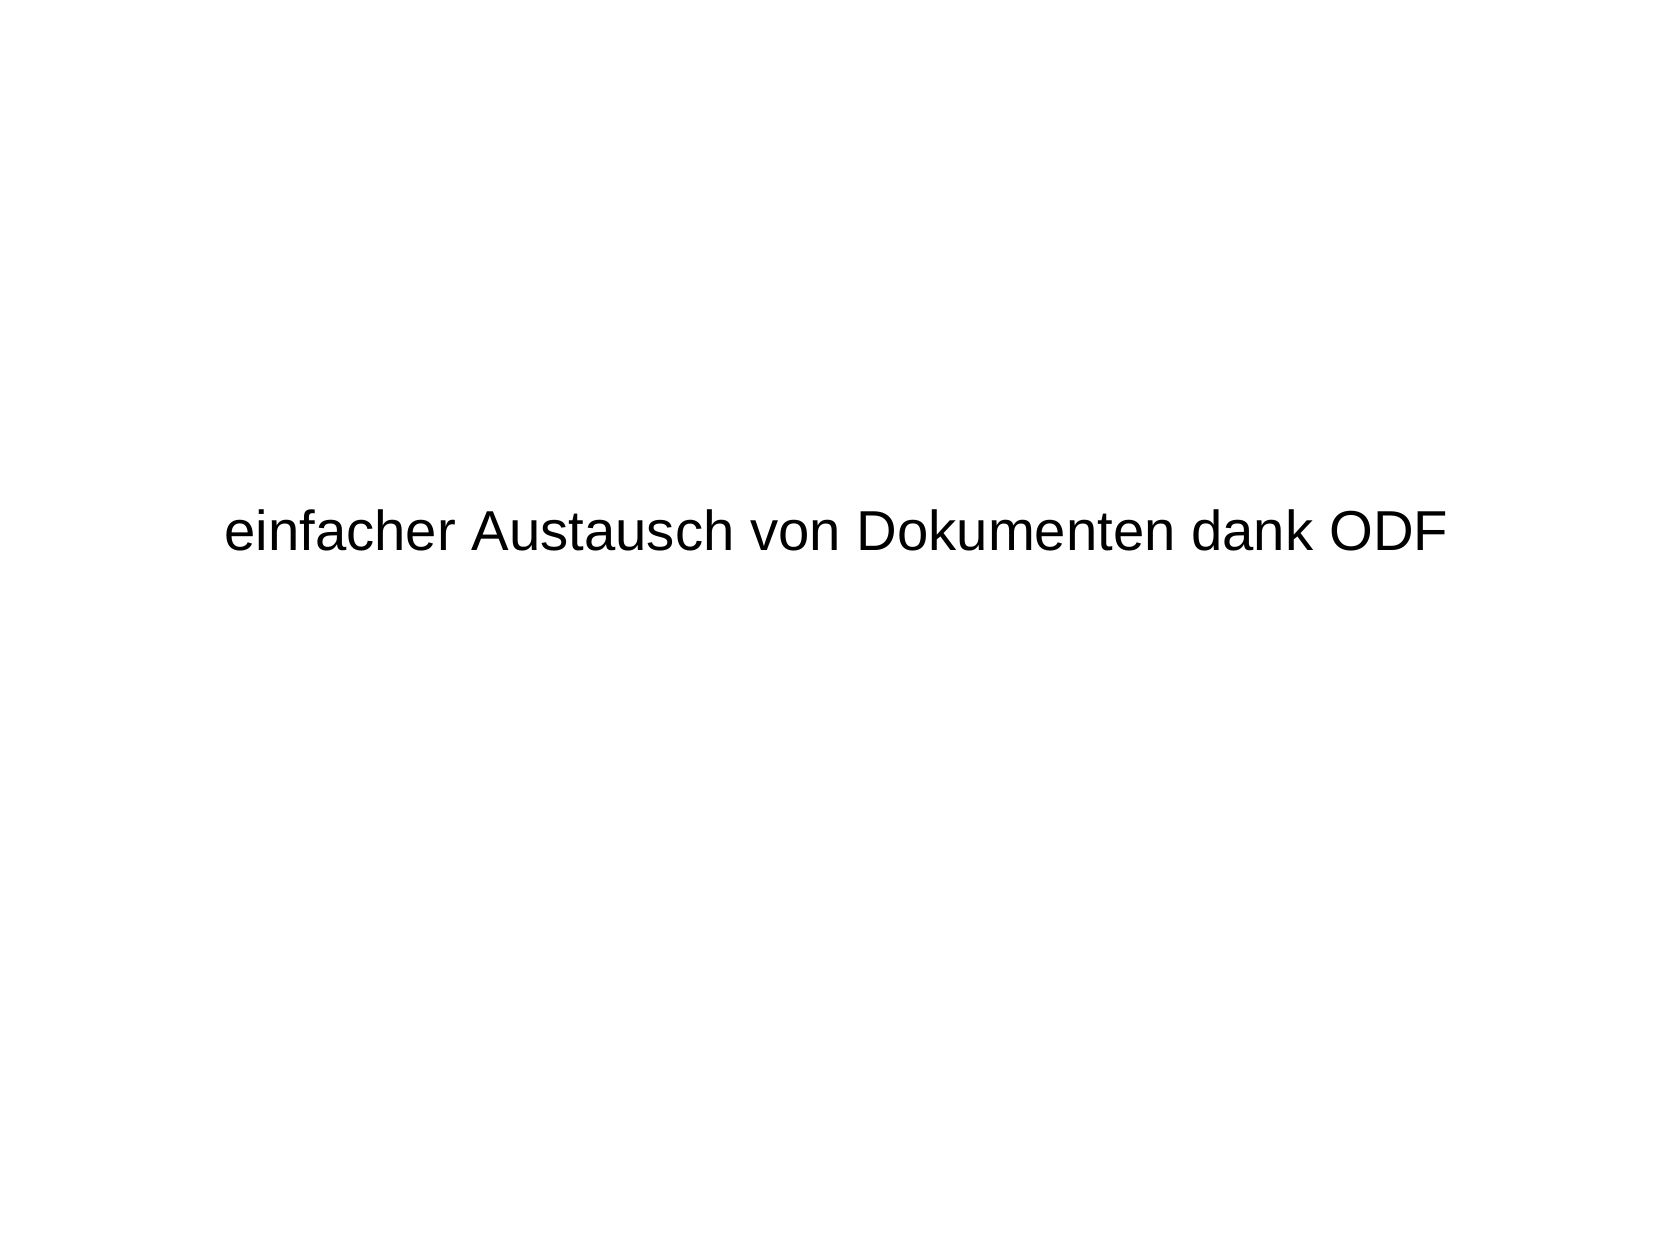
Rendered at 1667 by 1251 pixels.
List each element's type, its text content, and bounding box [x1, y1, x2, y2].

subtitle einfacher Austausch von Dokumenten dank ODF [0, 502, 1667, 864]
